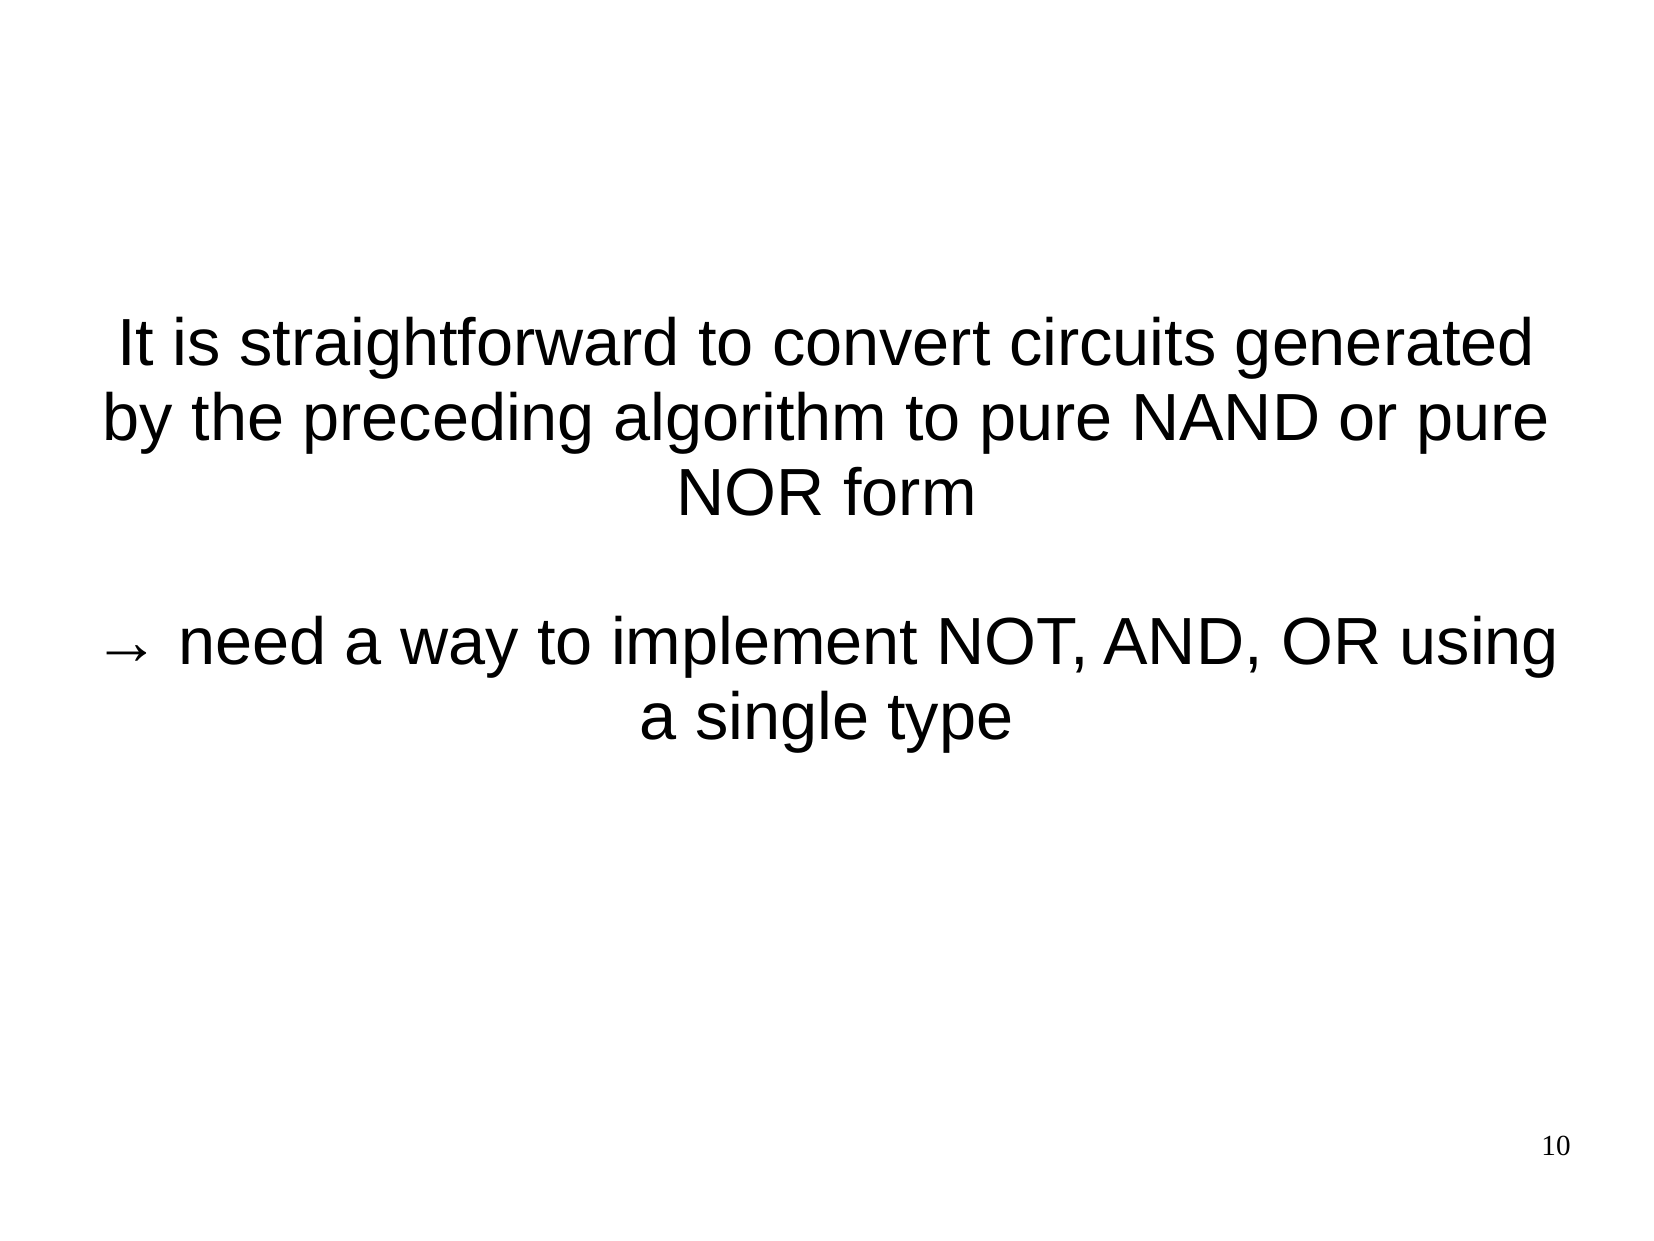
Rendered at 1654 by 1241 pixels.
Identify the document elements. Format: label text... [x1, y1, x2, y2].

subtitle It is straightforward to convert circuits generated by the preceding algorithm to pure NAND or pure NOR form → need a way to implement NOT, AND, OR using a single type [82, 49, 1571, 1010]
